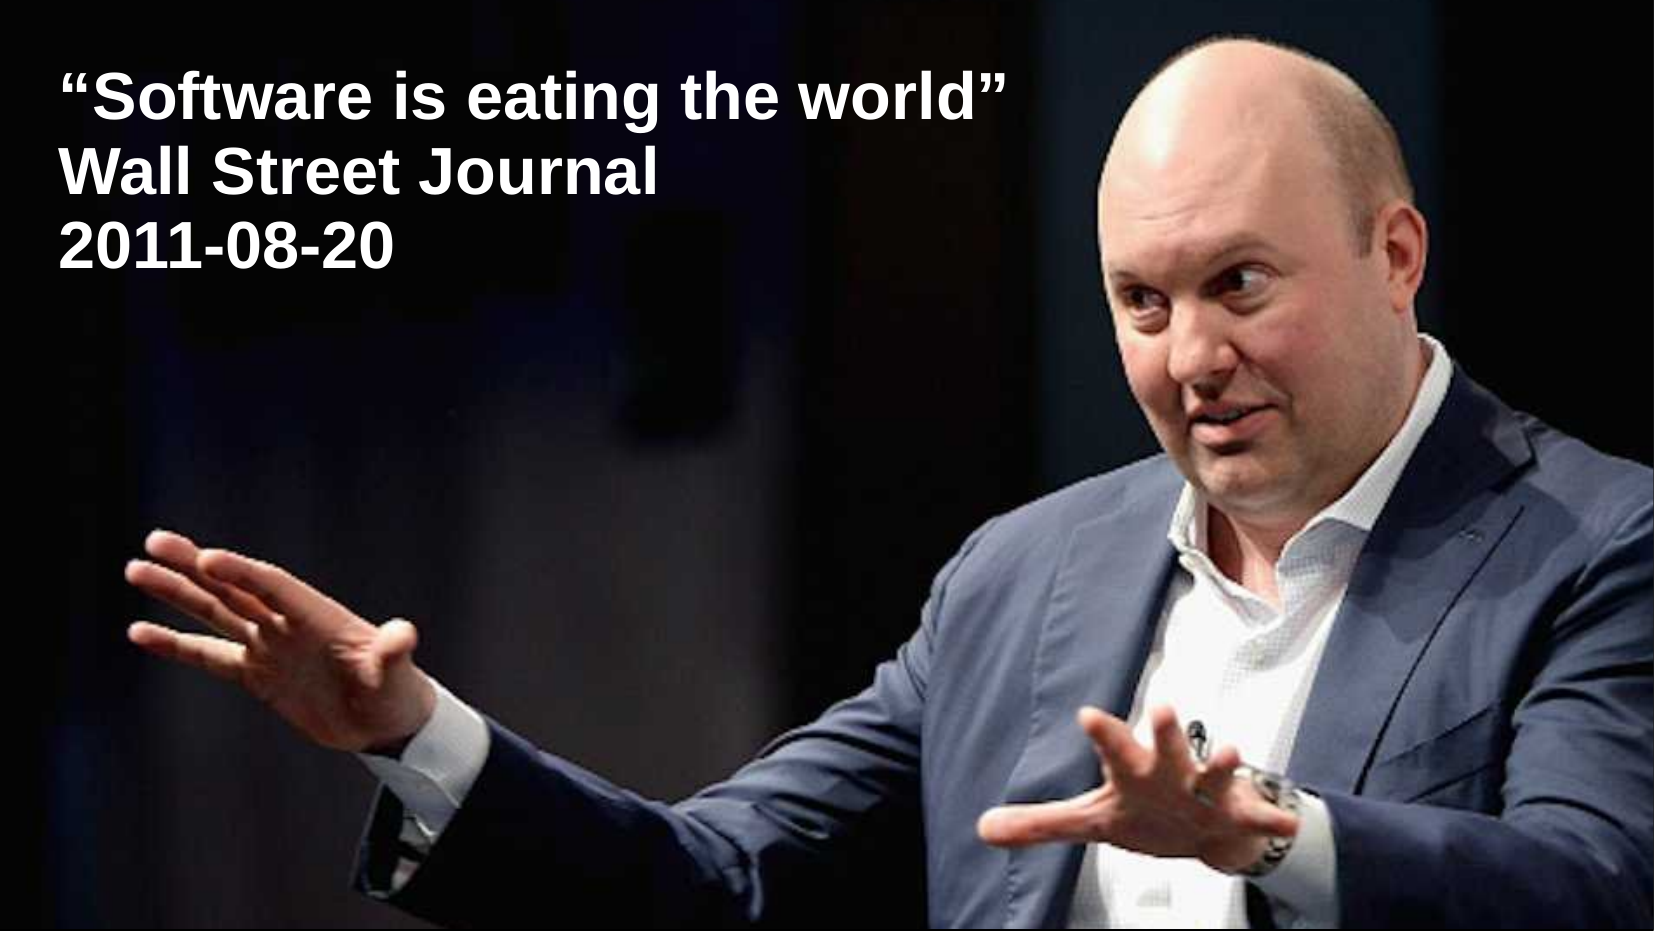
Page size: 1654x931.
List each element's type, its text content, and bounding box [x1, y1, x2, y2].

text_box “Software is eating the world” Wall Street Journal 2011-08-20 [0, 0, 1182, 473]
picture [0, 0, 1654, 929]
